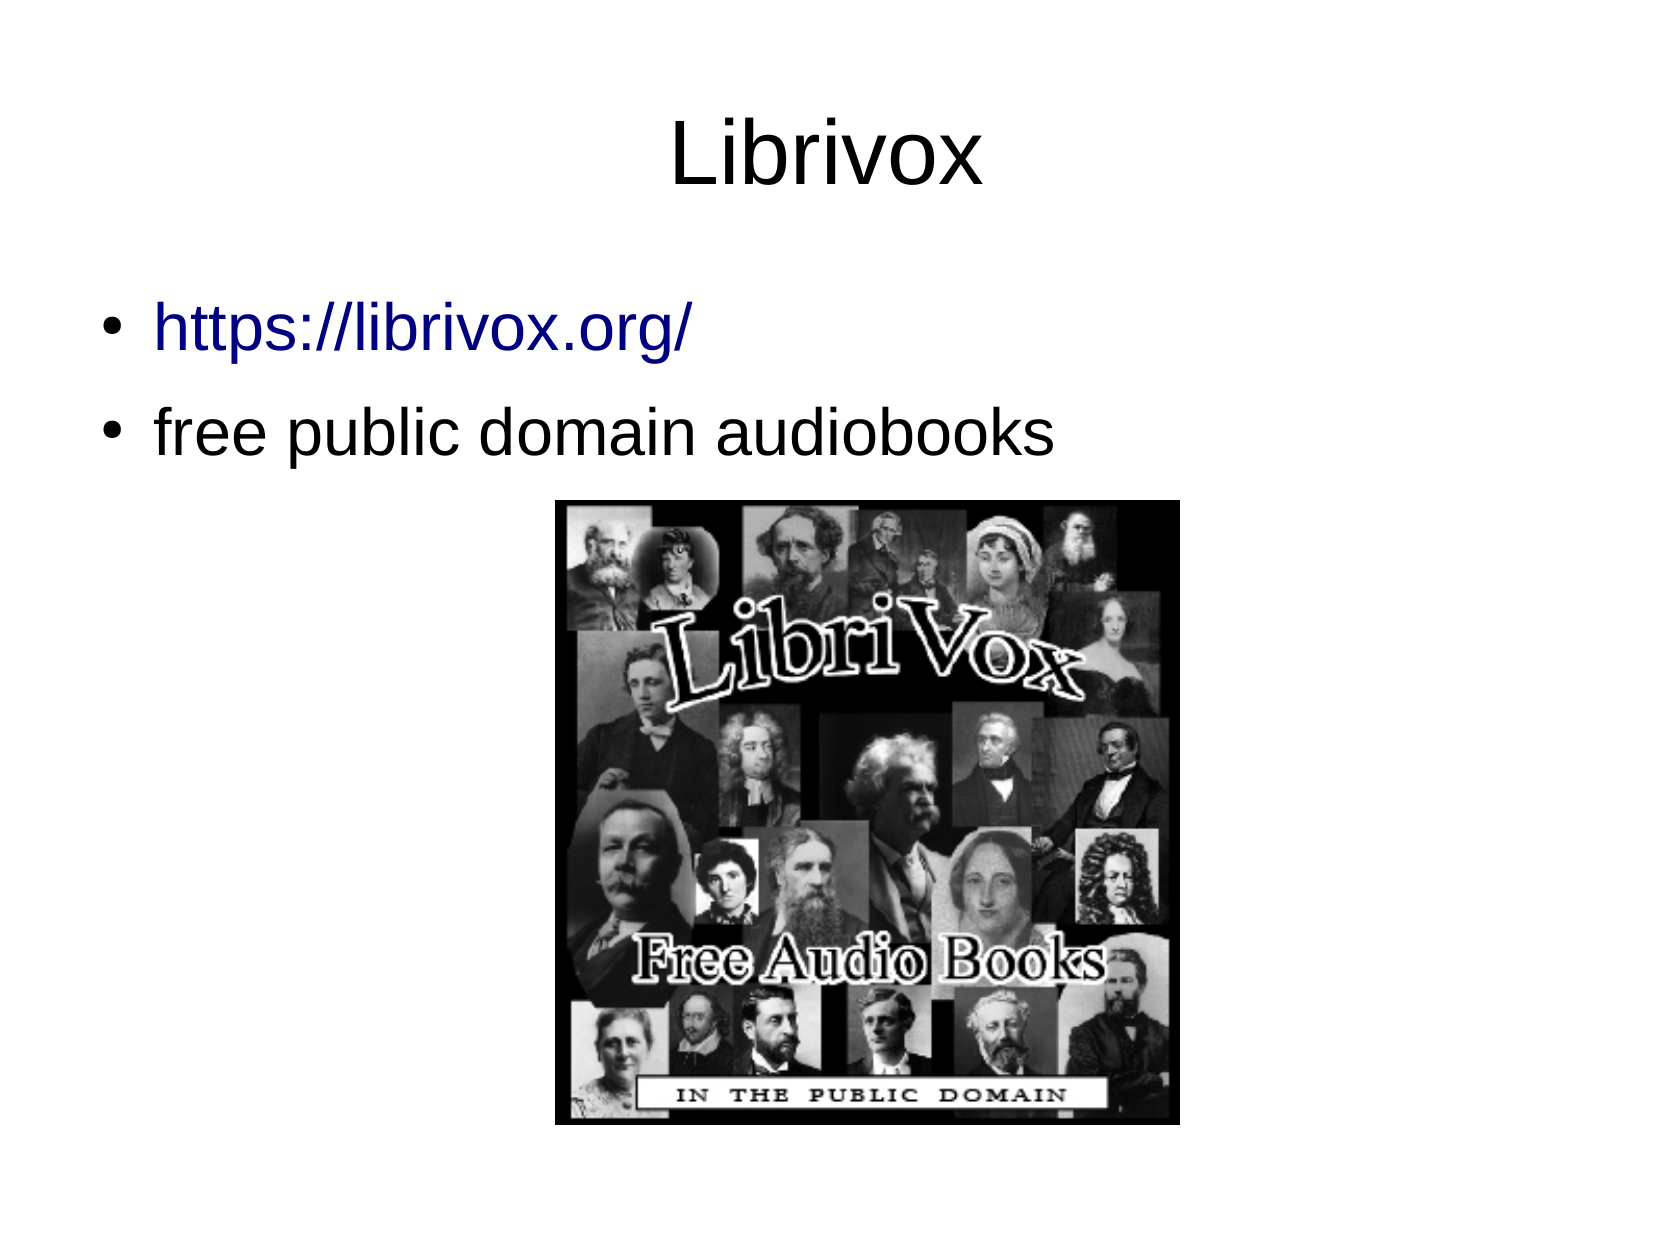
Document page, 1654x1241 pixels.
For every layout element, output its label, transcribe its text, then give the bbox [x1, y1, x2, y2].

list https://librivox.org/ free public domain audiobooks [82, 290, 1571, 1010]
title Librivox [82, 0, 1571, 290]
picture [555, 500, 1180, 1126]
